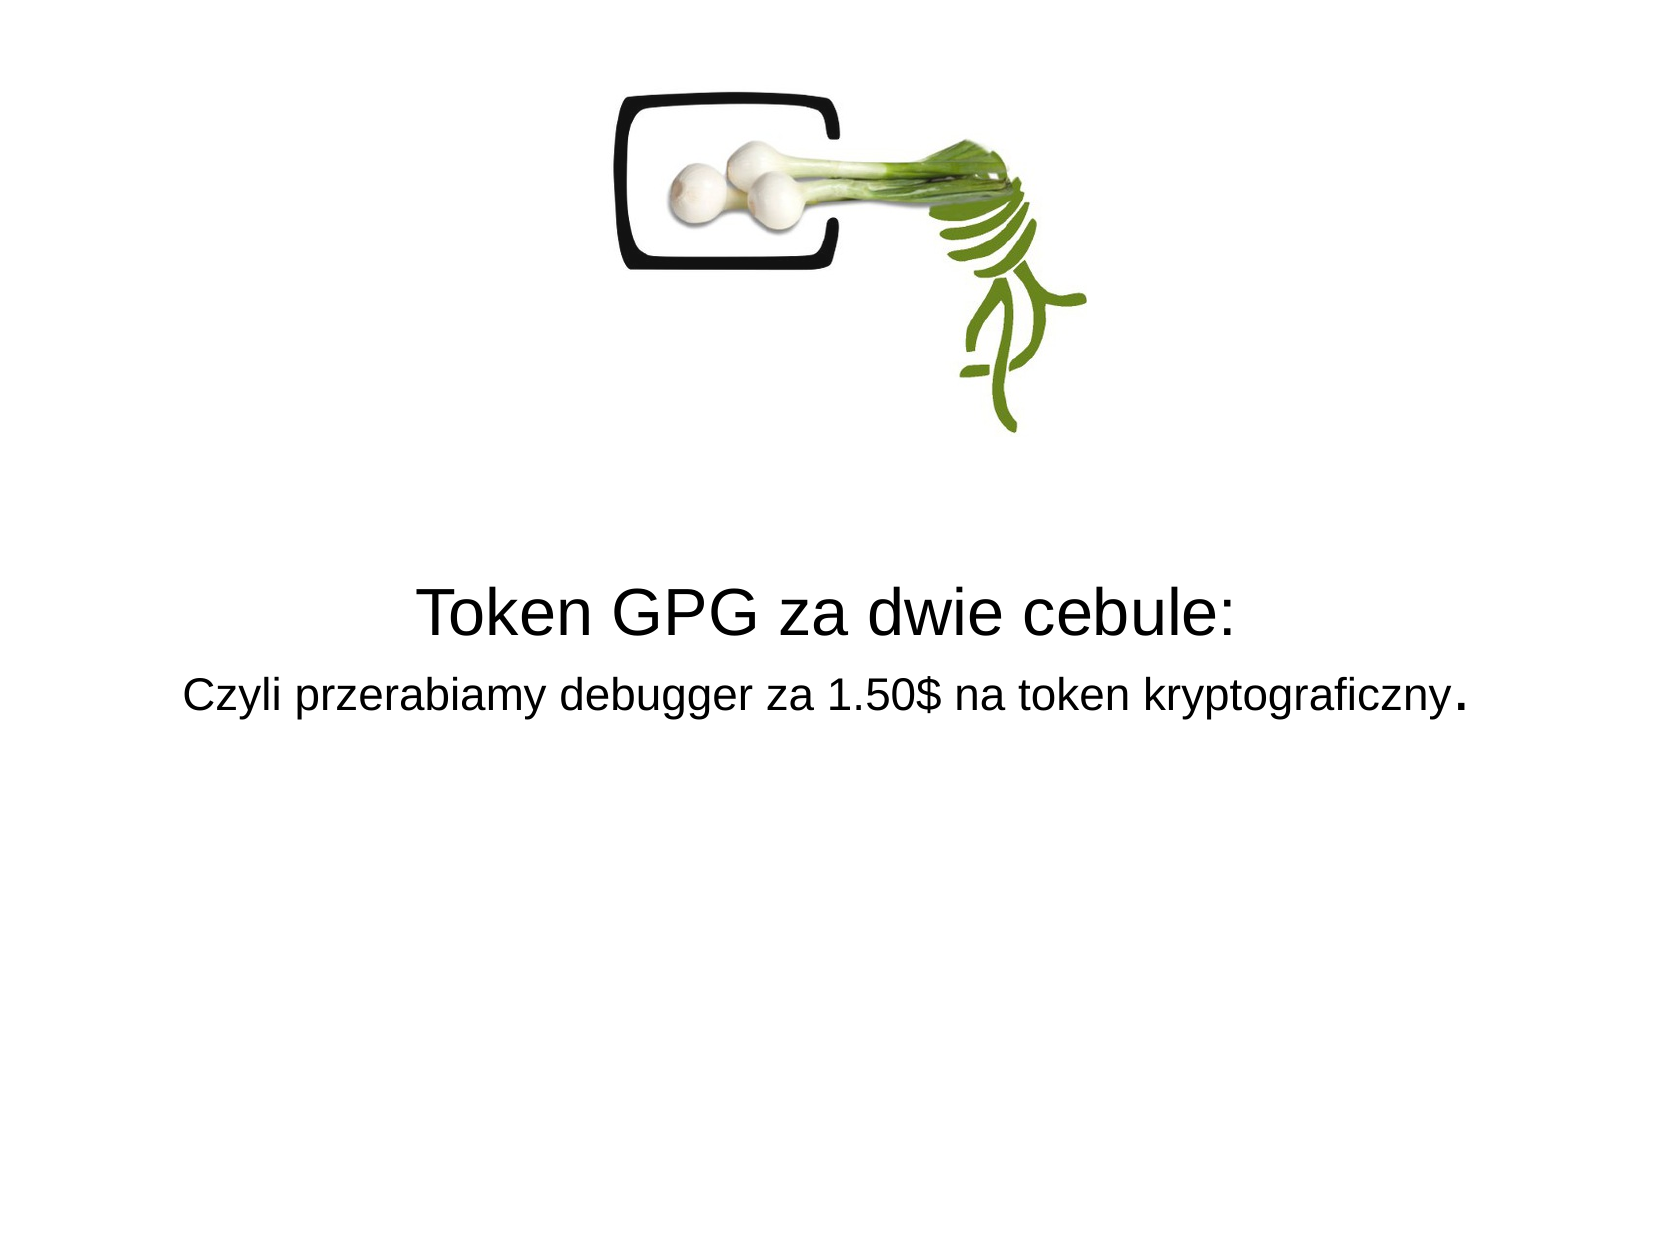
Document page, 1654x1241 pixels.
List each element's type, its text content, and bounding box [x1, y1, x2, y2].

subtitle Token GPG za dwie cebule: Czyli przerabiamy debugger za 1.50$ na token kryptograficzny. [82, 290, 1571, 1010]
picture [606, 84, 1087, 438]
